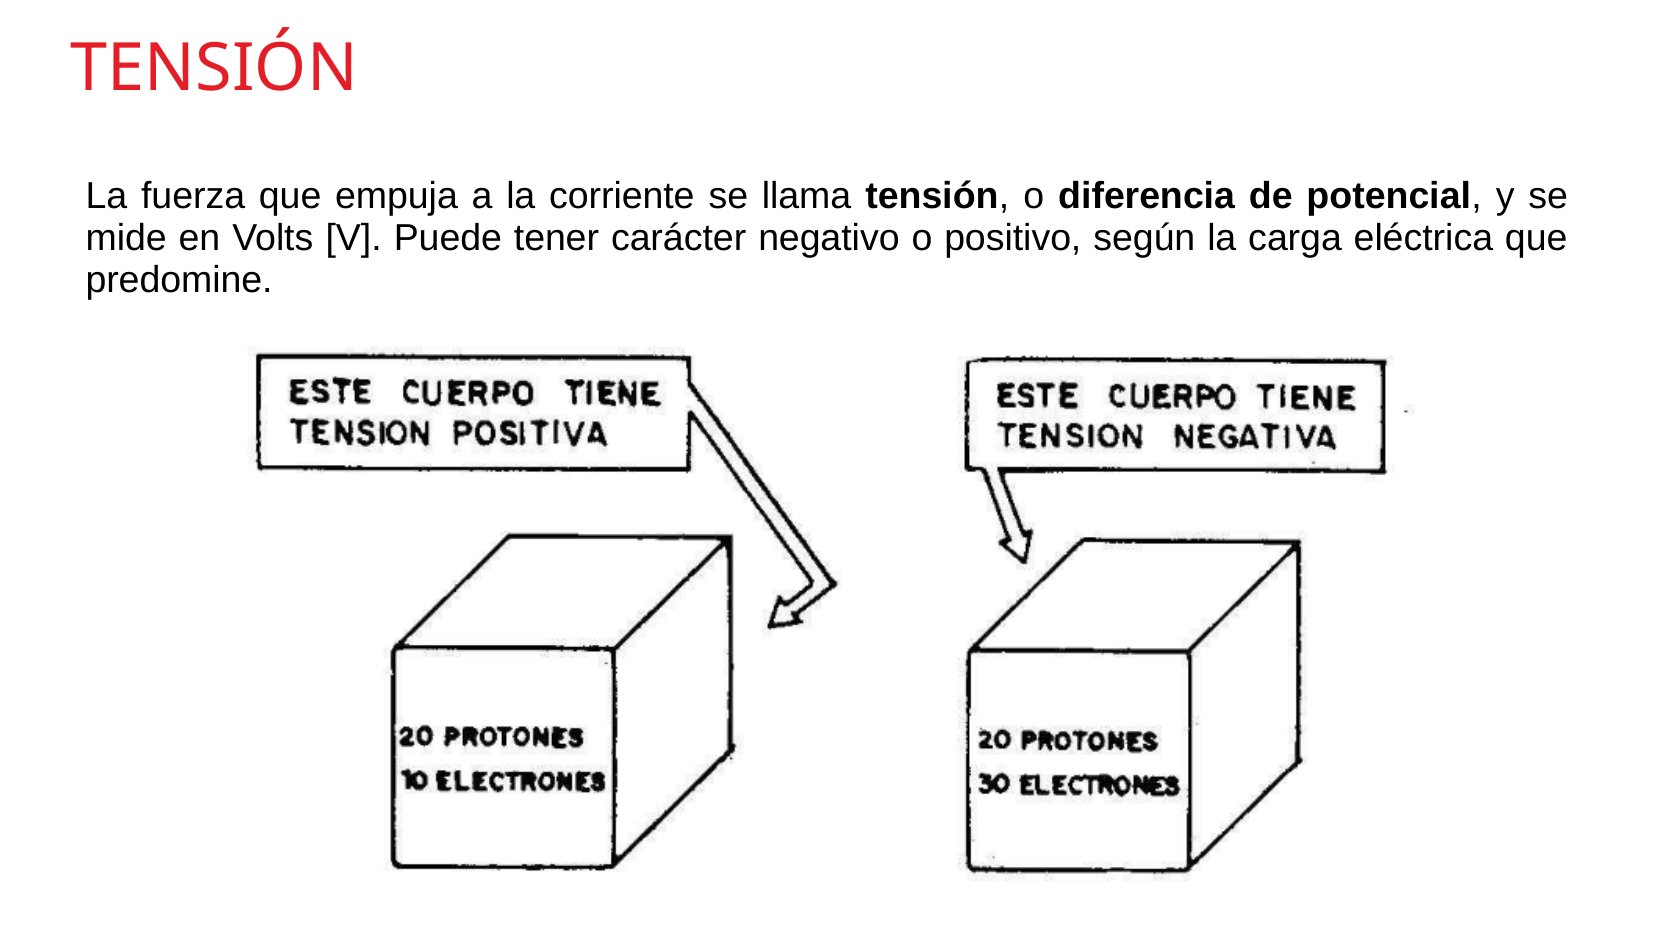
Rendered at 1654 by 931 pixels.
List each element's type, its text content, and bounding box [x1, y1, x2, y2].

title TENSIÓN [70, 11, 1347, 118]
picture [233, 434, 1420, 902]
text_box La fuerza que empuja a la corriente se llama tensión, o diferencia de potencial, y se mide en Volts [V]. Puede tener carácter negativo o positivo, según la carga eléctrica que predomine. [70, 167, 1583, 434]
